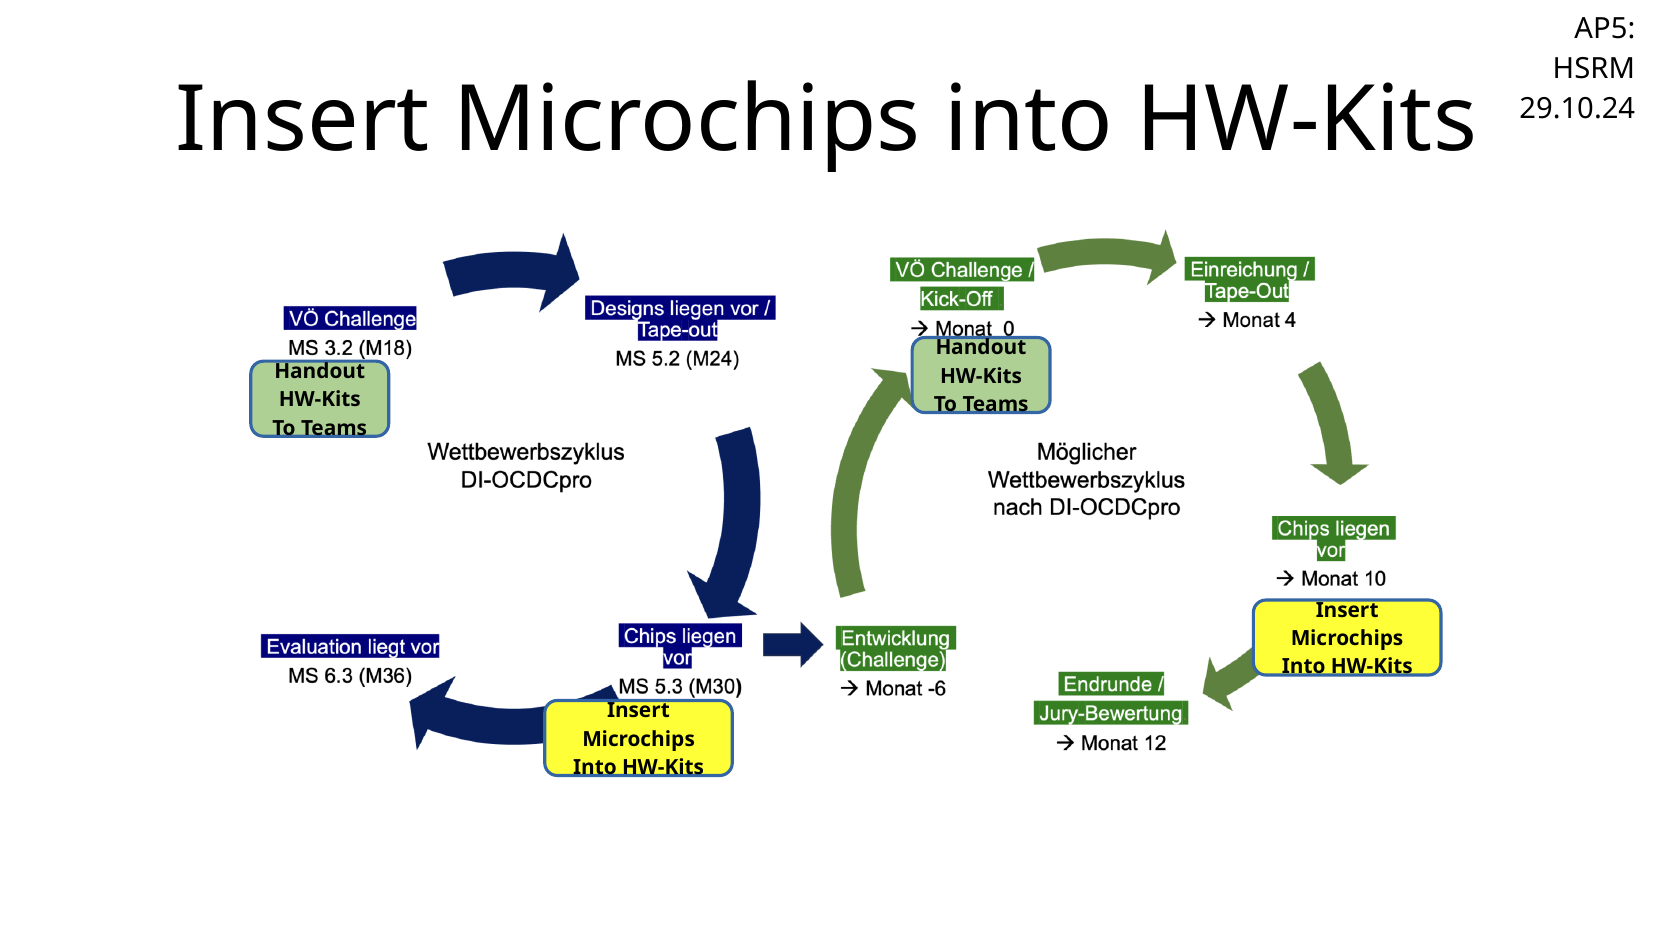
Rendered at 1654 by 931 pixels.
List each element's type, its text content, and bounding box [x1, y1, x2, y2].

title Insert Microchips into HW-Kits [82, 37, 1571, 193]
text_box Insert Microchips Into HW-Kits [544, 700, 733, 776]
text_box AP5: HSRM 29.10.24 [1500, 0, 1651, 114]
text_box Handout HW-Kits To Teams [250, 361, 389, 437]
text_box Handout HW-Kits To Teams [912, 337, 1051, 413]
picture [254, 217, 1399, 758]
text_box Insert Microchips Into HW-Kits [1253, 600, 1441, 676]
